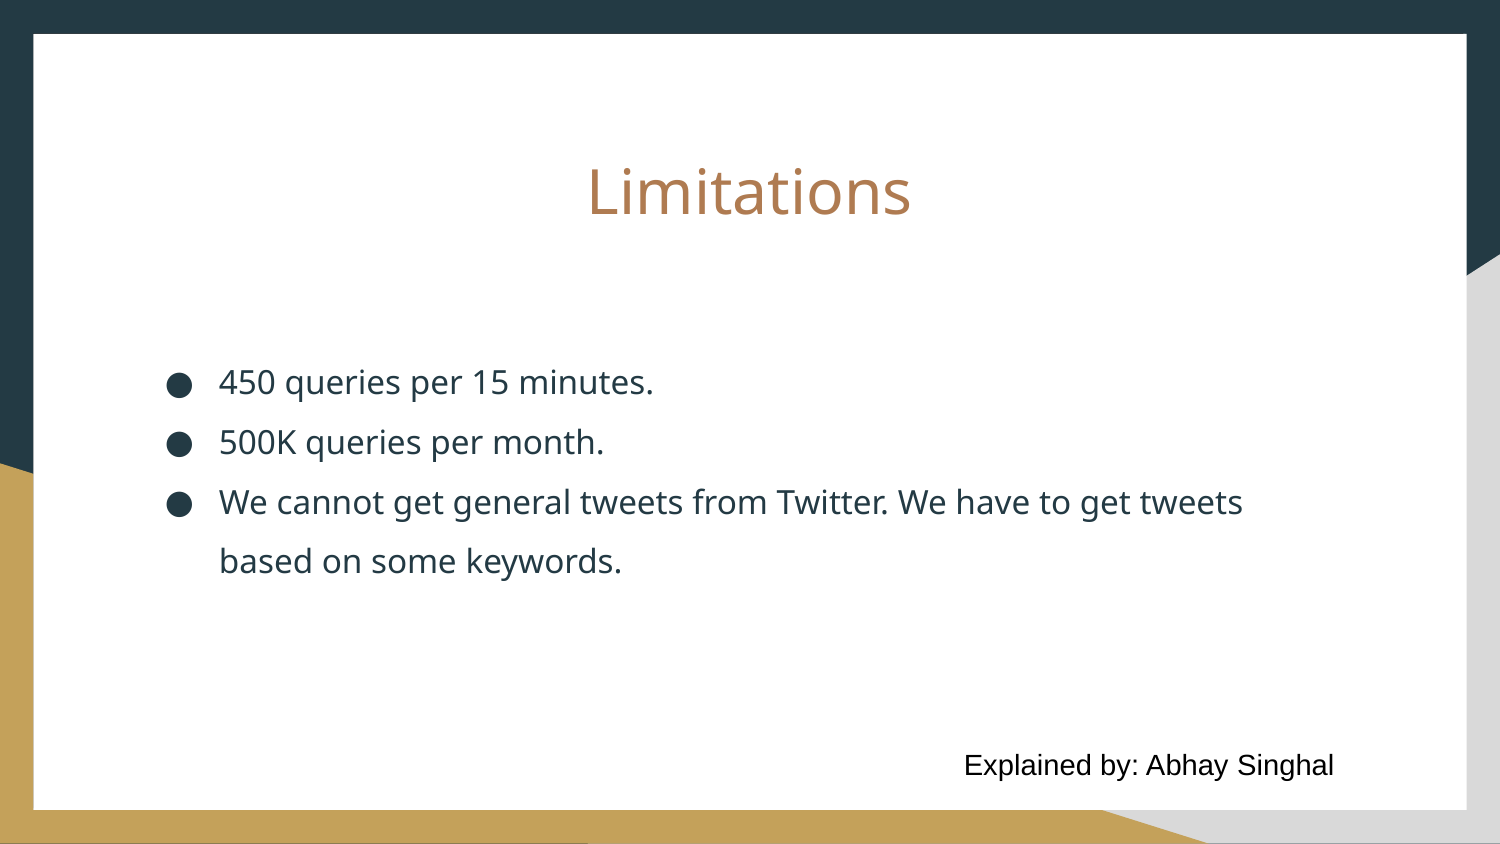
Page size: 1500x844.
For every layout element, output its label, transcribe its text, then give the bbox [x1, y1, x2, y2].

text_box Explained by: Abhay Singhal [948, 731, 1441, 797]
list 450 queries per 15 minutes. 500K queries per month. We cannot get general tweets from Twitter. We have to get tweets based on some keywords. [128, 326, 1361, 665]
title Limitations [349, 137, 1151, 294]
